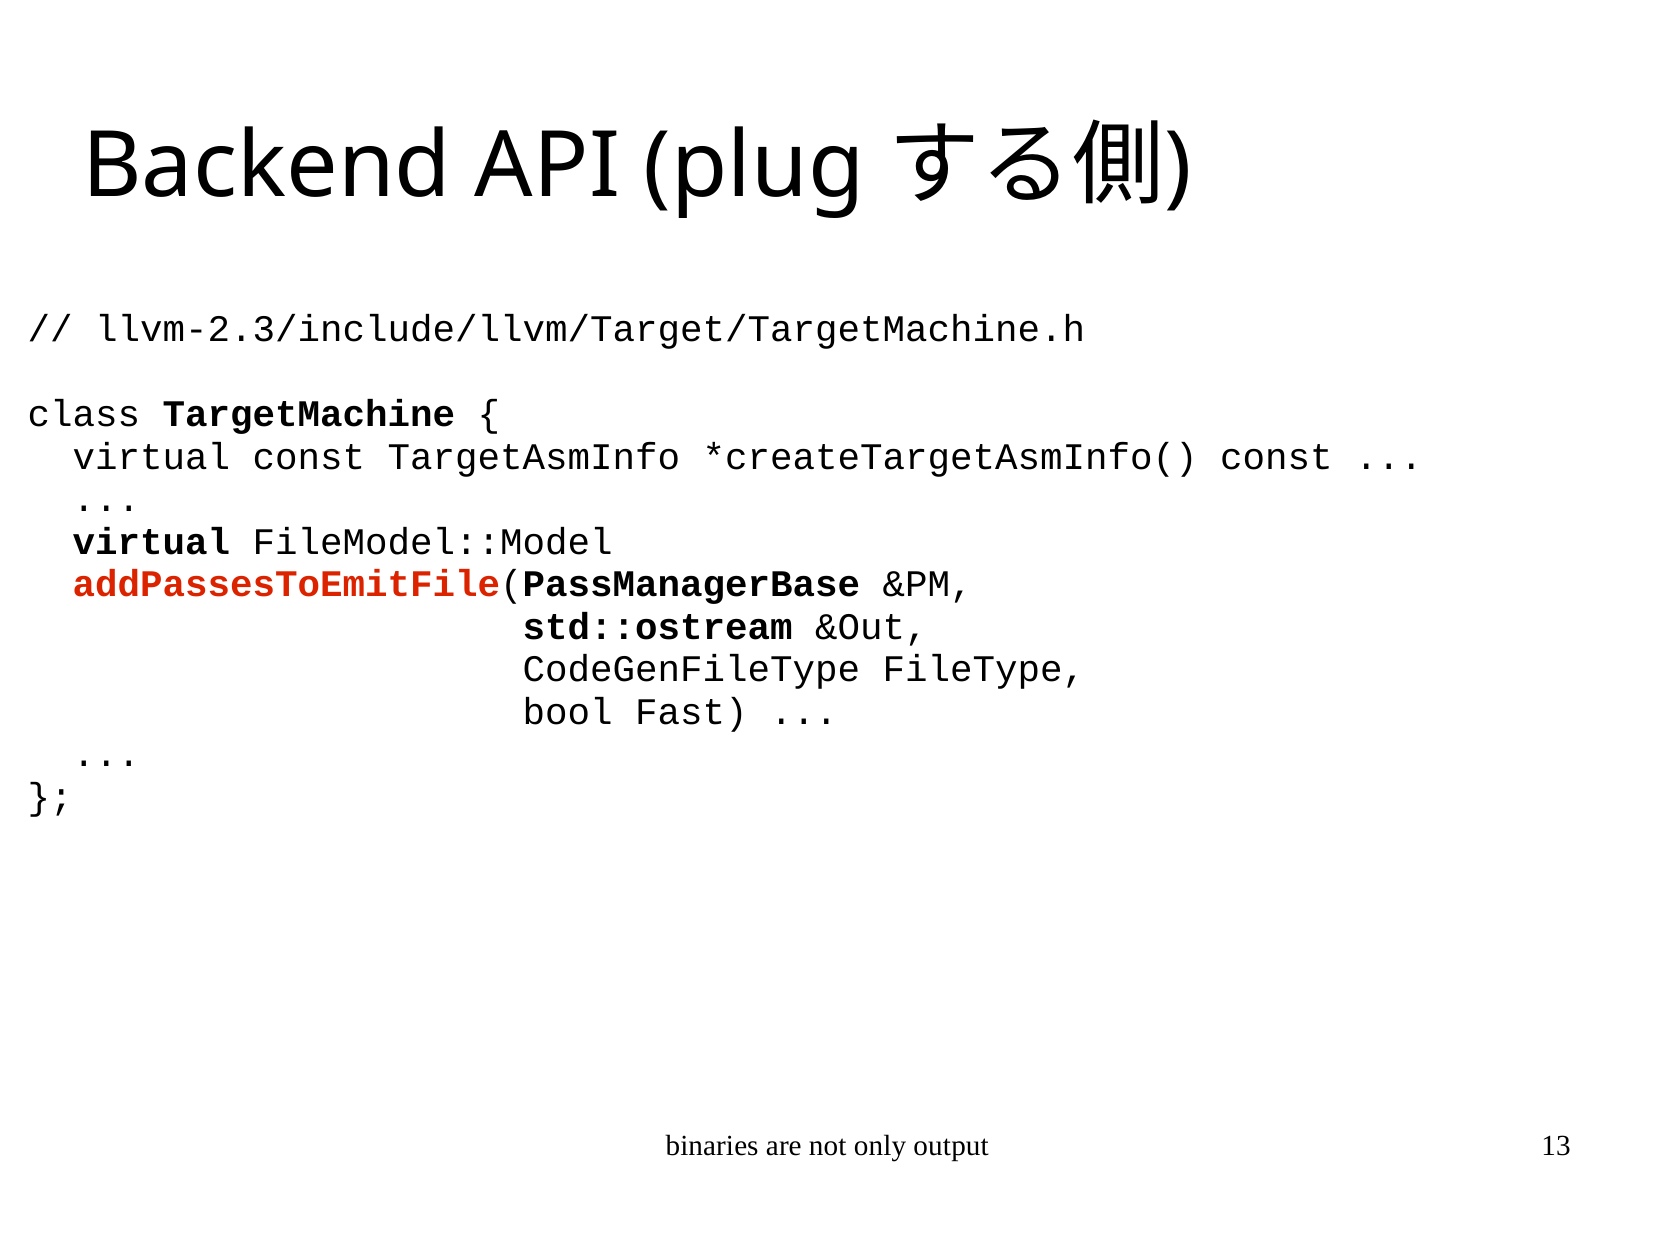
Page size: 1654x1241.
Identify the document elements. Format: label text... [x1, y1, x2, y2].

text_box // llvm-2.3/include/llvm/Target/TargetMachine.h class TargetMachine { virtual const TargetAsmInfo *createTargetAsmInfo() const ... ... virtual FileModel::Model addPassesToEmitFile(PassManagerBase &PM, std::ostream &Out, CodeGenFileType FileType, bool Fast) ... ... }; [12, 302, 1549, 1052]
title Backend API (plug する側) [82, 52, 1571, 260]
